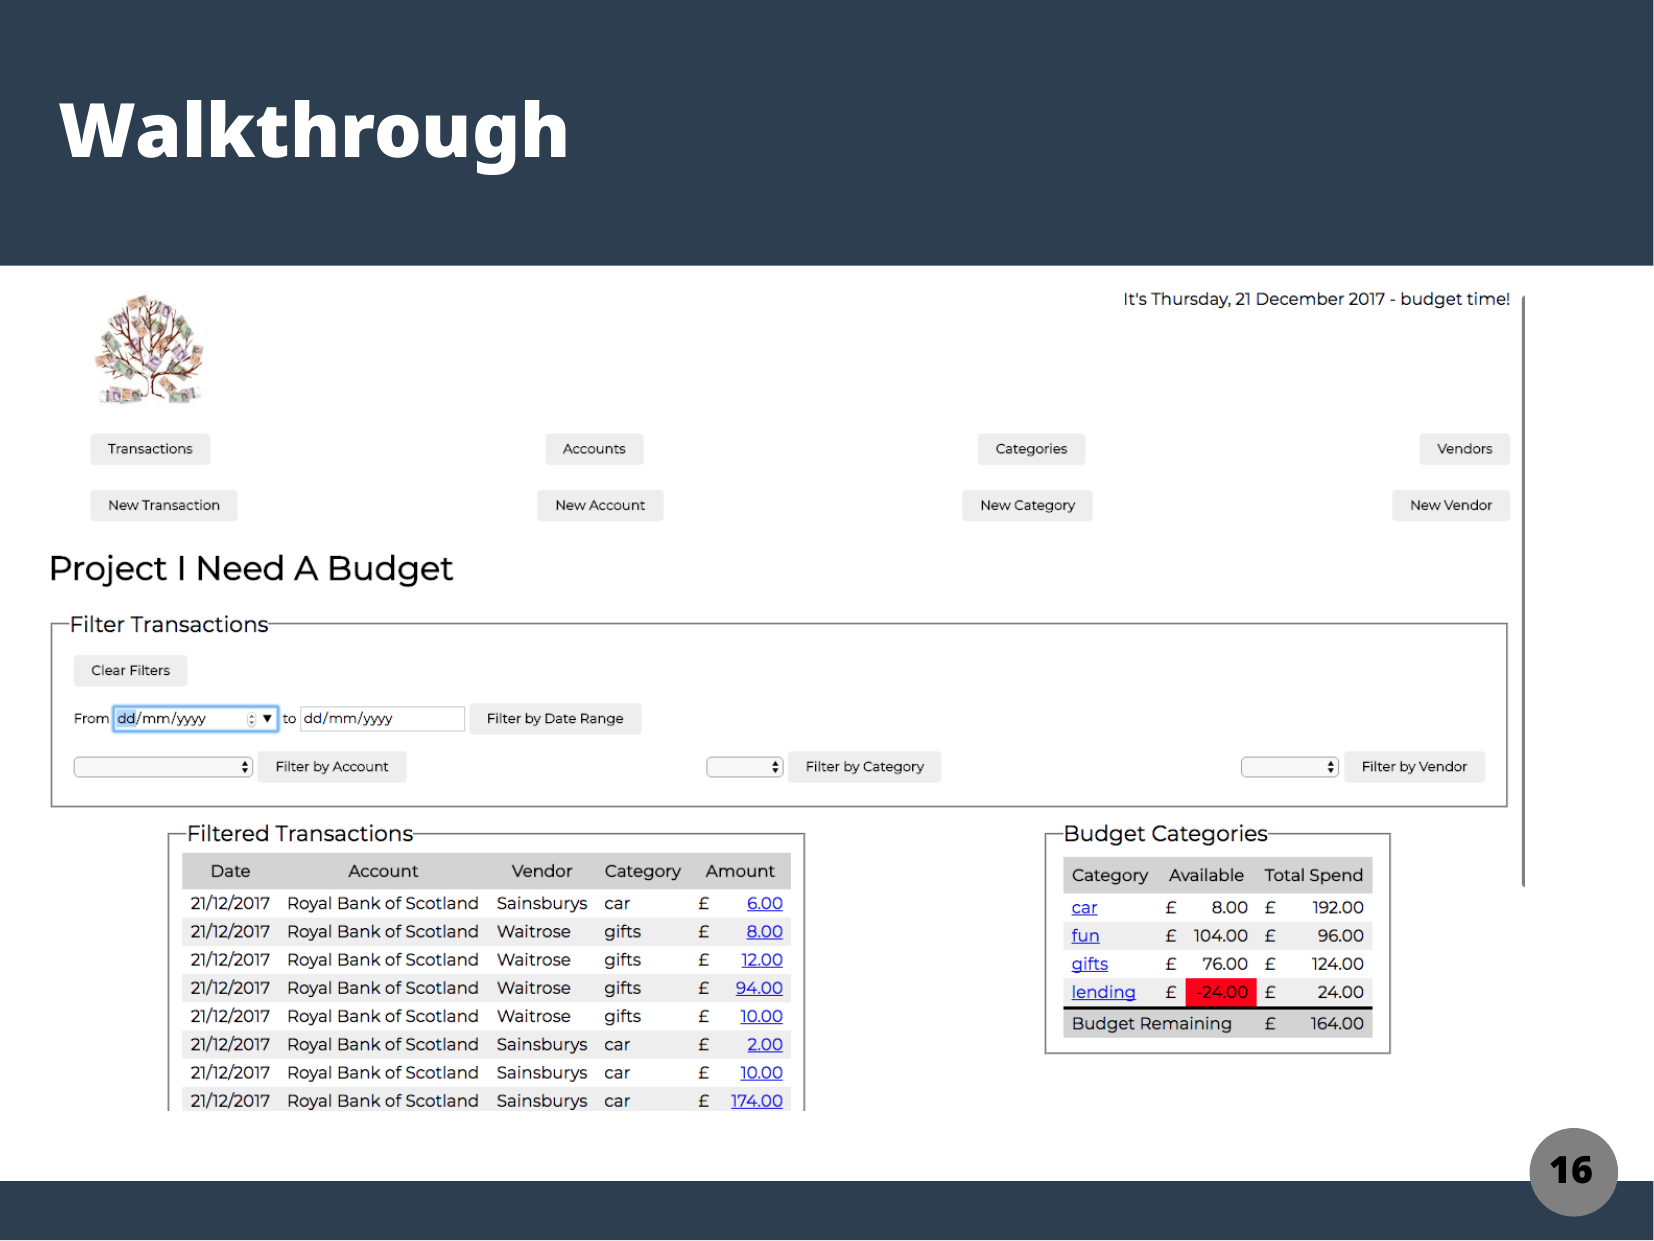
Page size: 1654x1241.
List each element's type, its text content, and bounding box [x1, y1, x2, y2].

picture [34, 283, 1525, 1111]
title Walkthrough [59, 49, 1595, 207]
